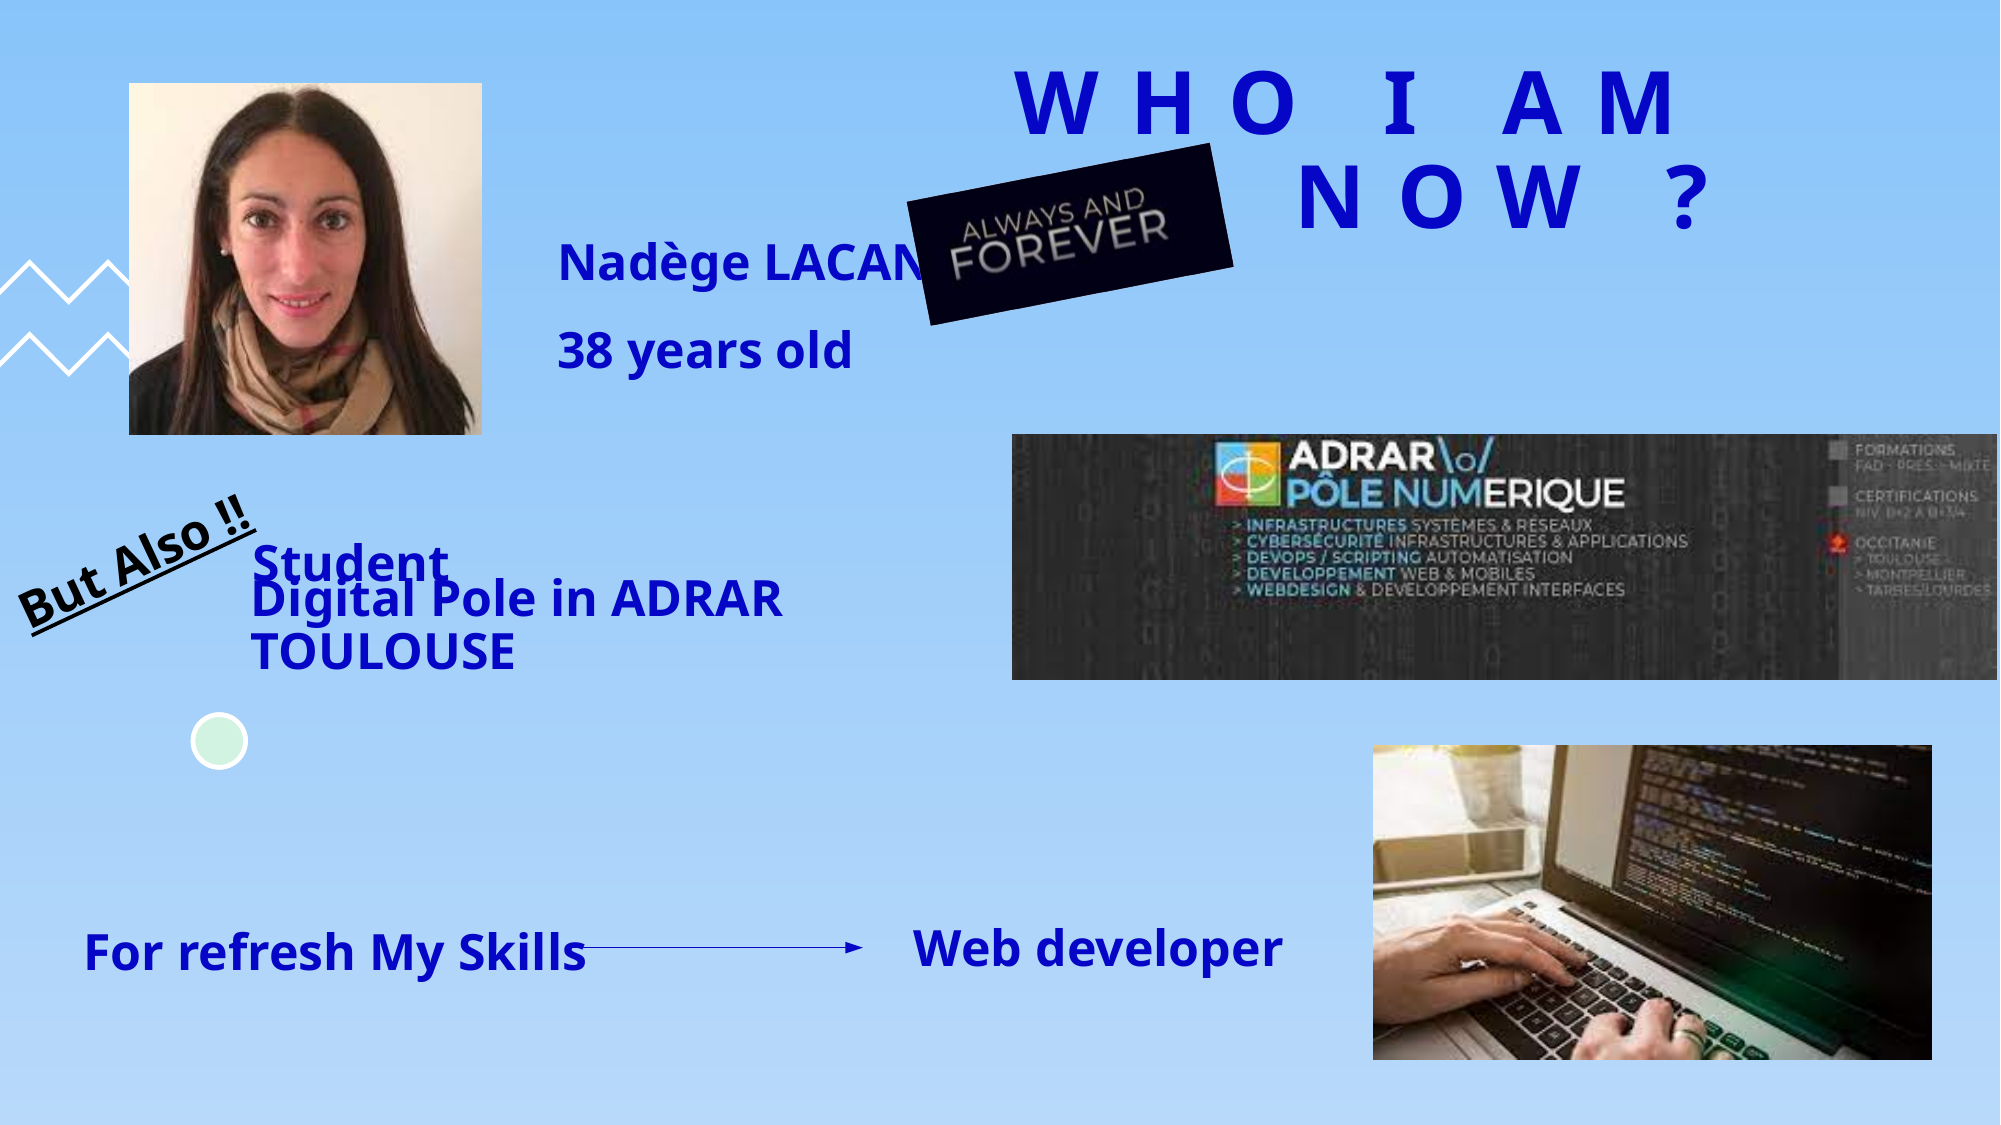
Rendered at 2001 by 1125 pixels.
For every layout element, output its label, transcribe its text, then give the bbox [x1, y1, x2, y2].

text_box Nadège LACAN [542, 89, 1369, 300]
title WHO I AM NOW ? [999, 36, 1930, 255]
text_box Student [394, 390, 1064, 480]
text_box 38 years old [592, 300, 1369, 387]
text_box Web developer [898, 777, 1726, 985]
text_box Digital Pole in ADRAR TOULOUSE [235, 480, 1063, 689]
text_box But Also !! [0, 112, 772, 654]
text_box [0, 0, 2000, 1125]
picture [906, 142, 1234, 326]
picture [1012, 435, 1997, 680]
text_box For refresh My Skills [68, 781, 895, 989]
picture [1373, 745, 1932, 1060]
picture [129, 83, 482, 371]
